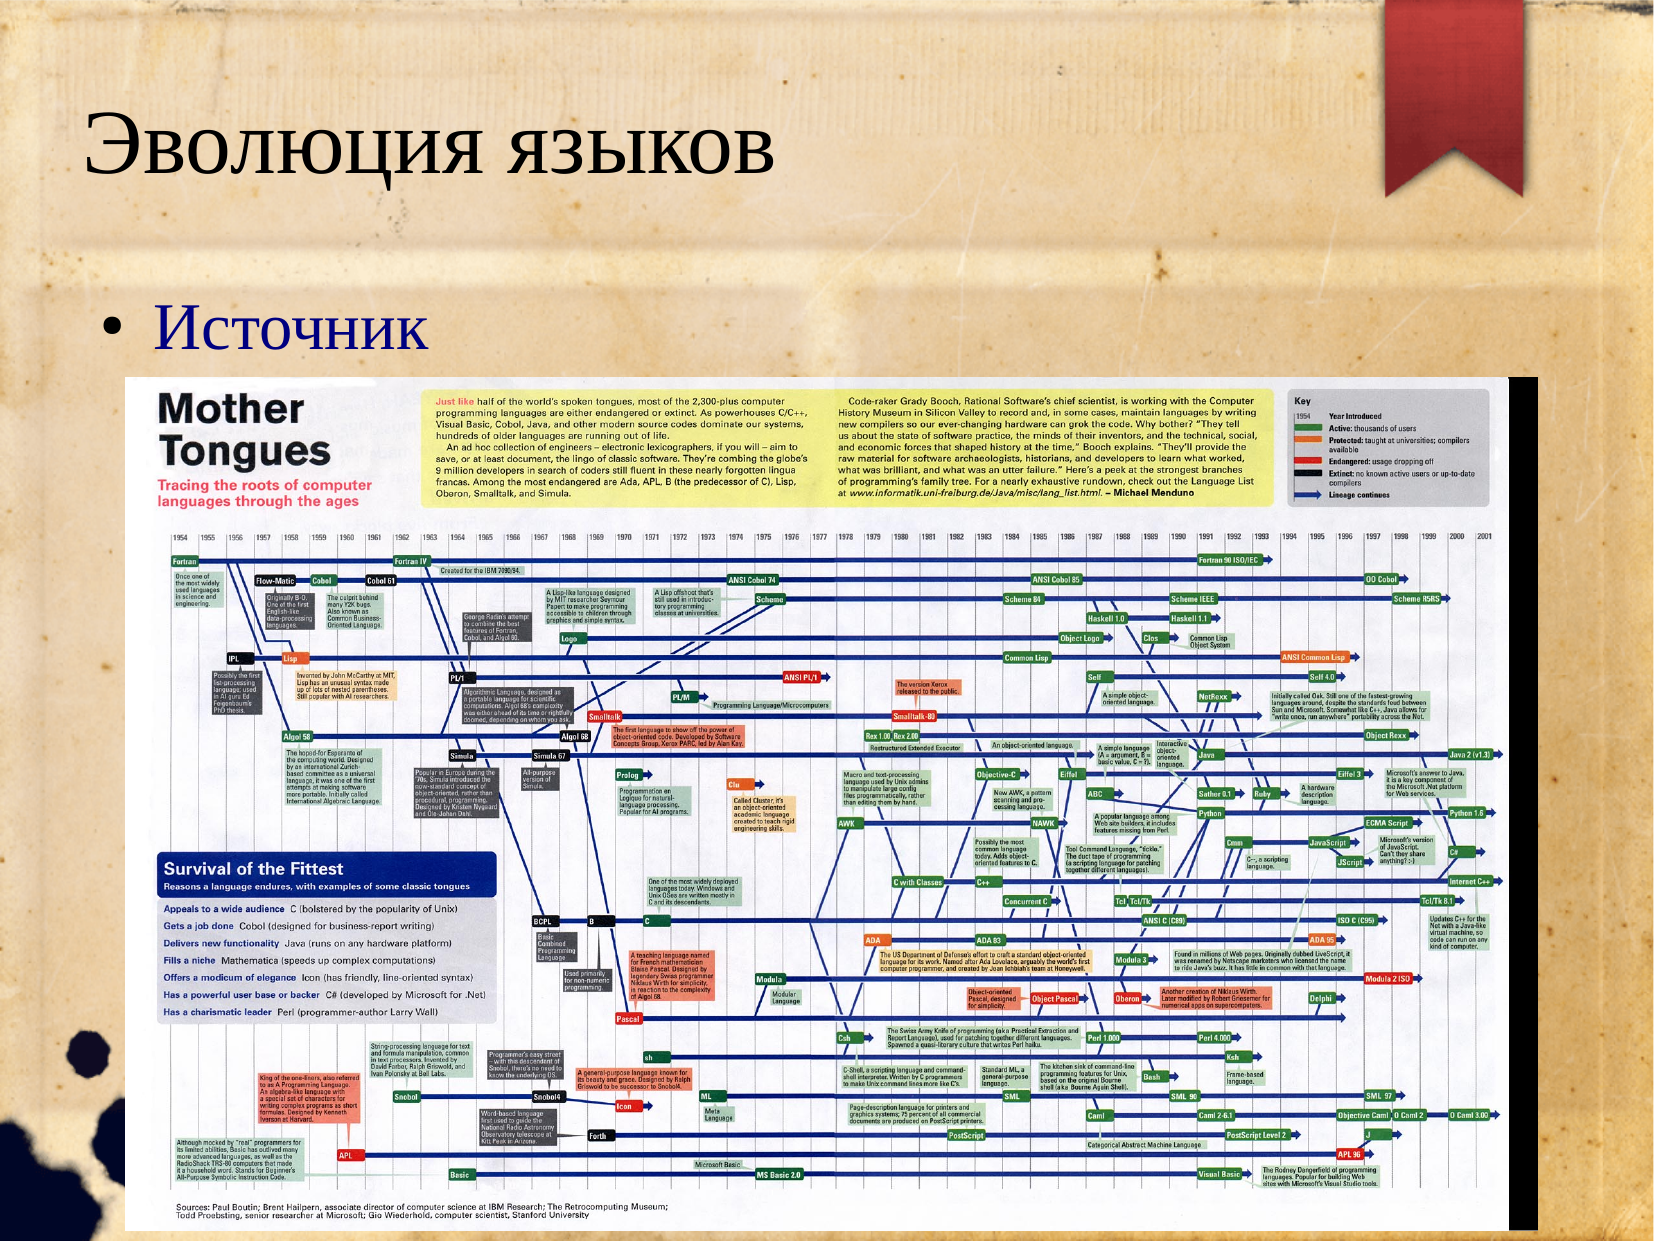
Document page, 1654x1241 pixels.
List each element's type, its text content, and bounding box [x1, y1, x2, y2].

picture [0, 0, 1654, 1241]
title Эволюция языков [82, 49, 1347, 237]
list Источник [82, 290, 1538, 1010]
